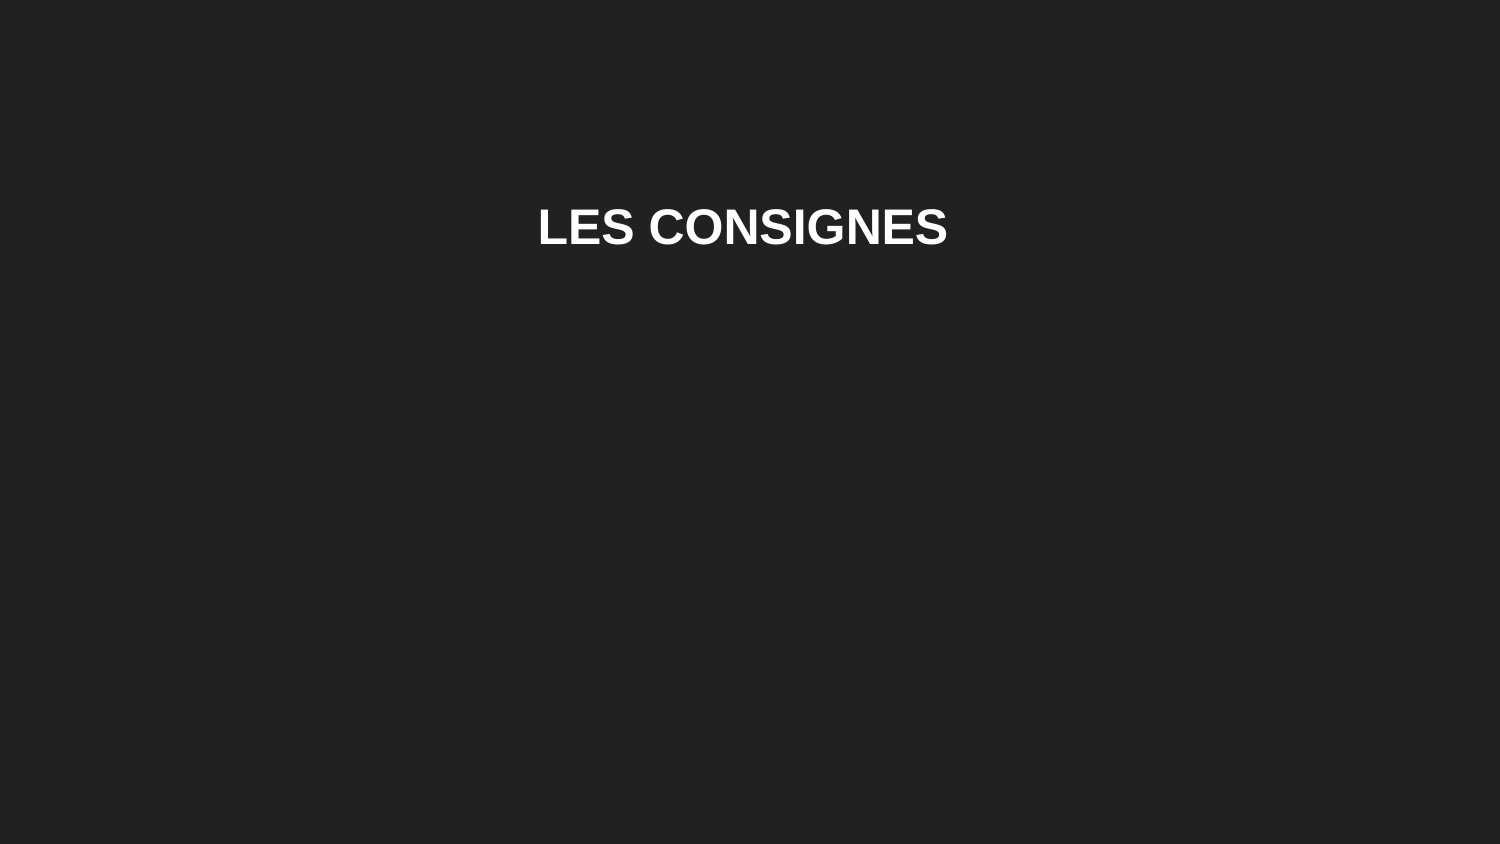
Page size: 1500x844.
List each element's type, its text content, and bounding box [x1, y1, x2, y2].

title LES CONSIGNES [51, 59, 1449, 396]
